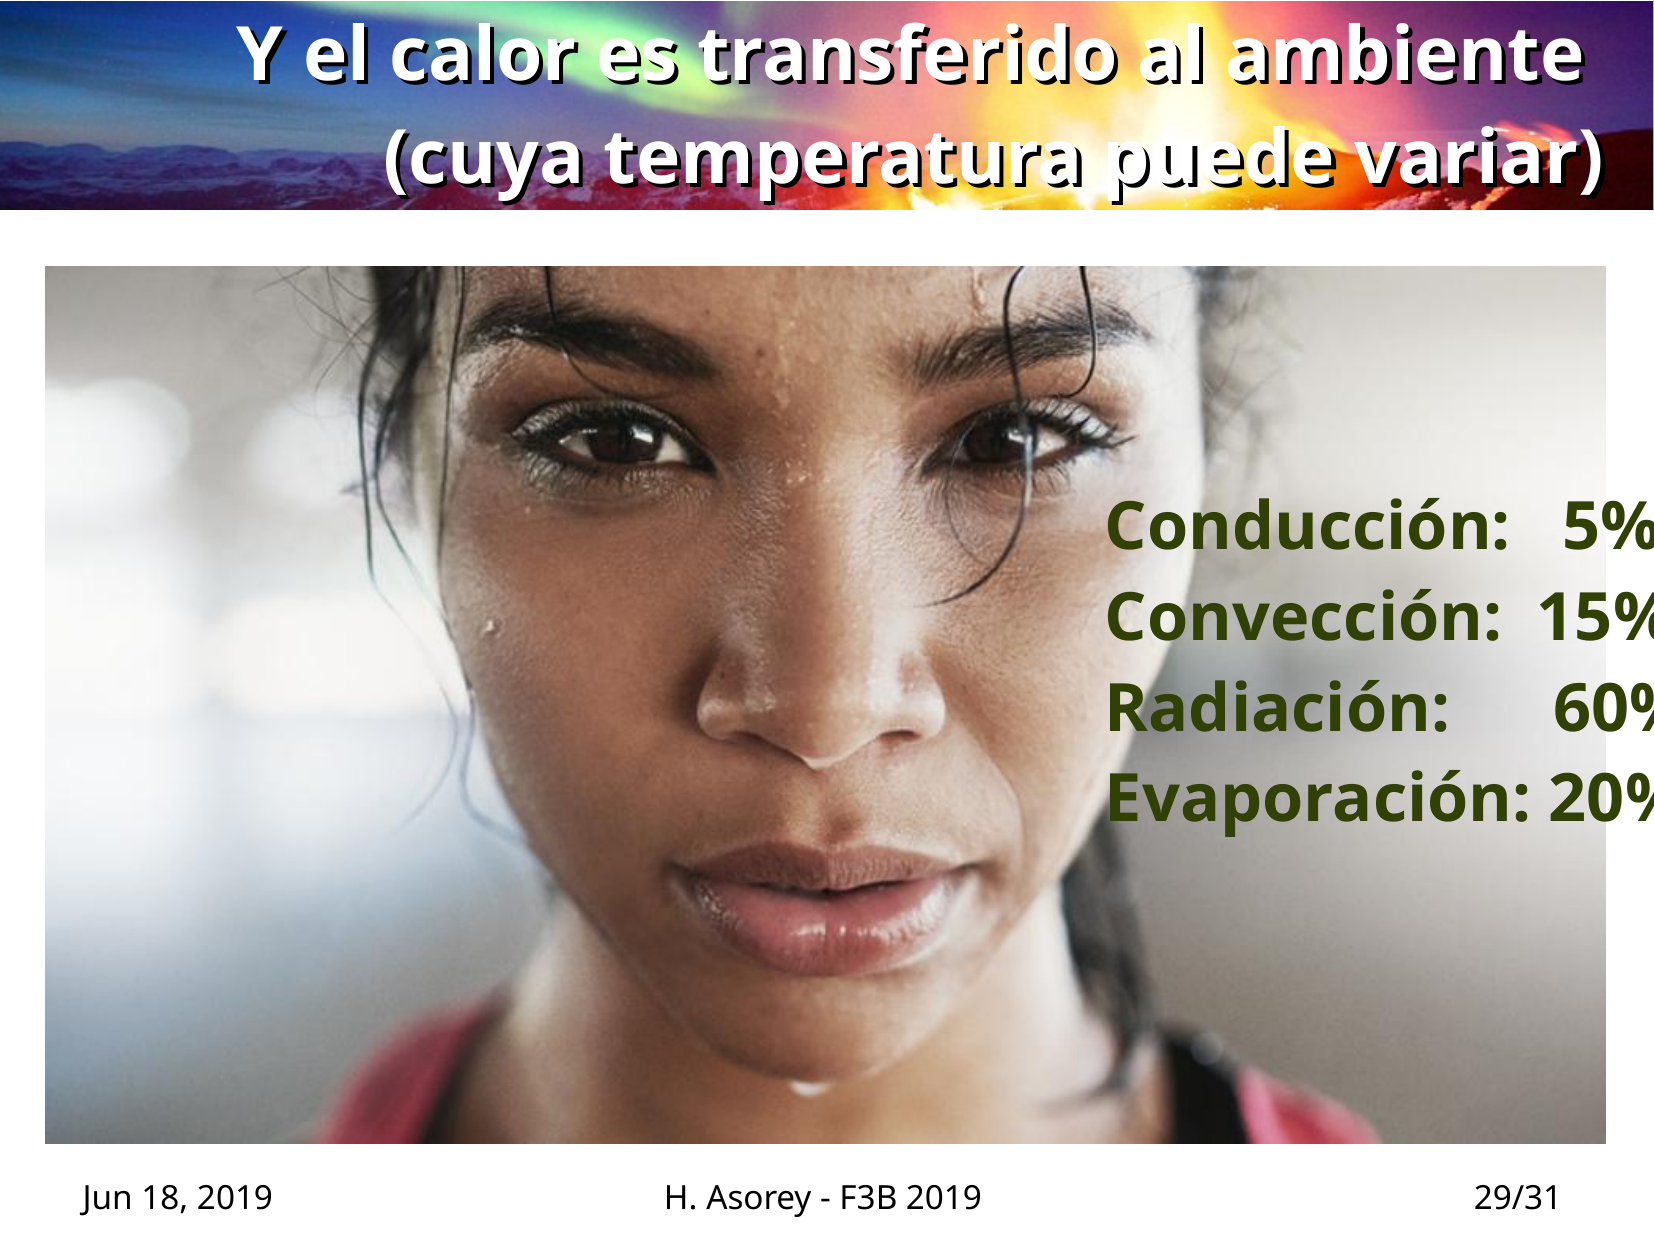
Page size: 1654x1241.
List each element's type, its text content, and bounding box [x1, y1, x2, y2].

title Y el calor es transferido al ambiente (cuya temperatura puede variar) [45, 11, 1606, 195]
picture [45, 266, 1606, 1144]
picture [0, 1, 1654, 210]
text_box Conducción: 5% Convección: 15% Radiación: 60% Evaporación: 20% [1090, 470, 1649, 811]
